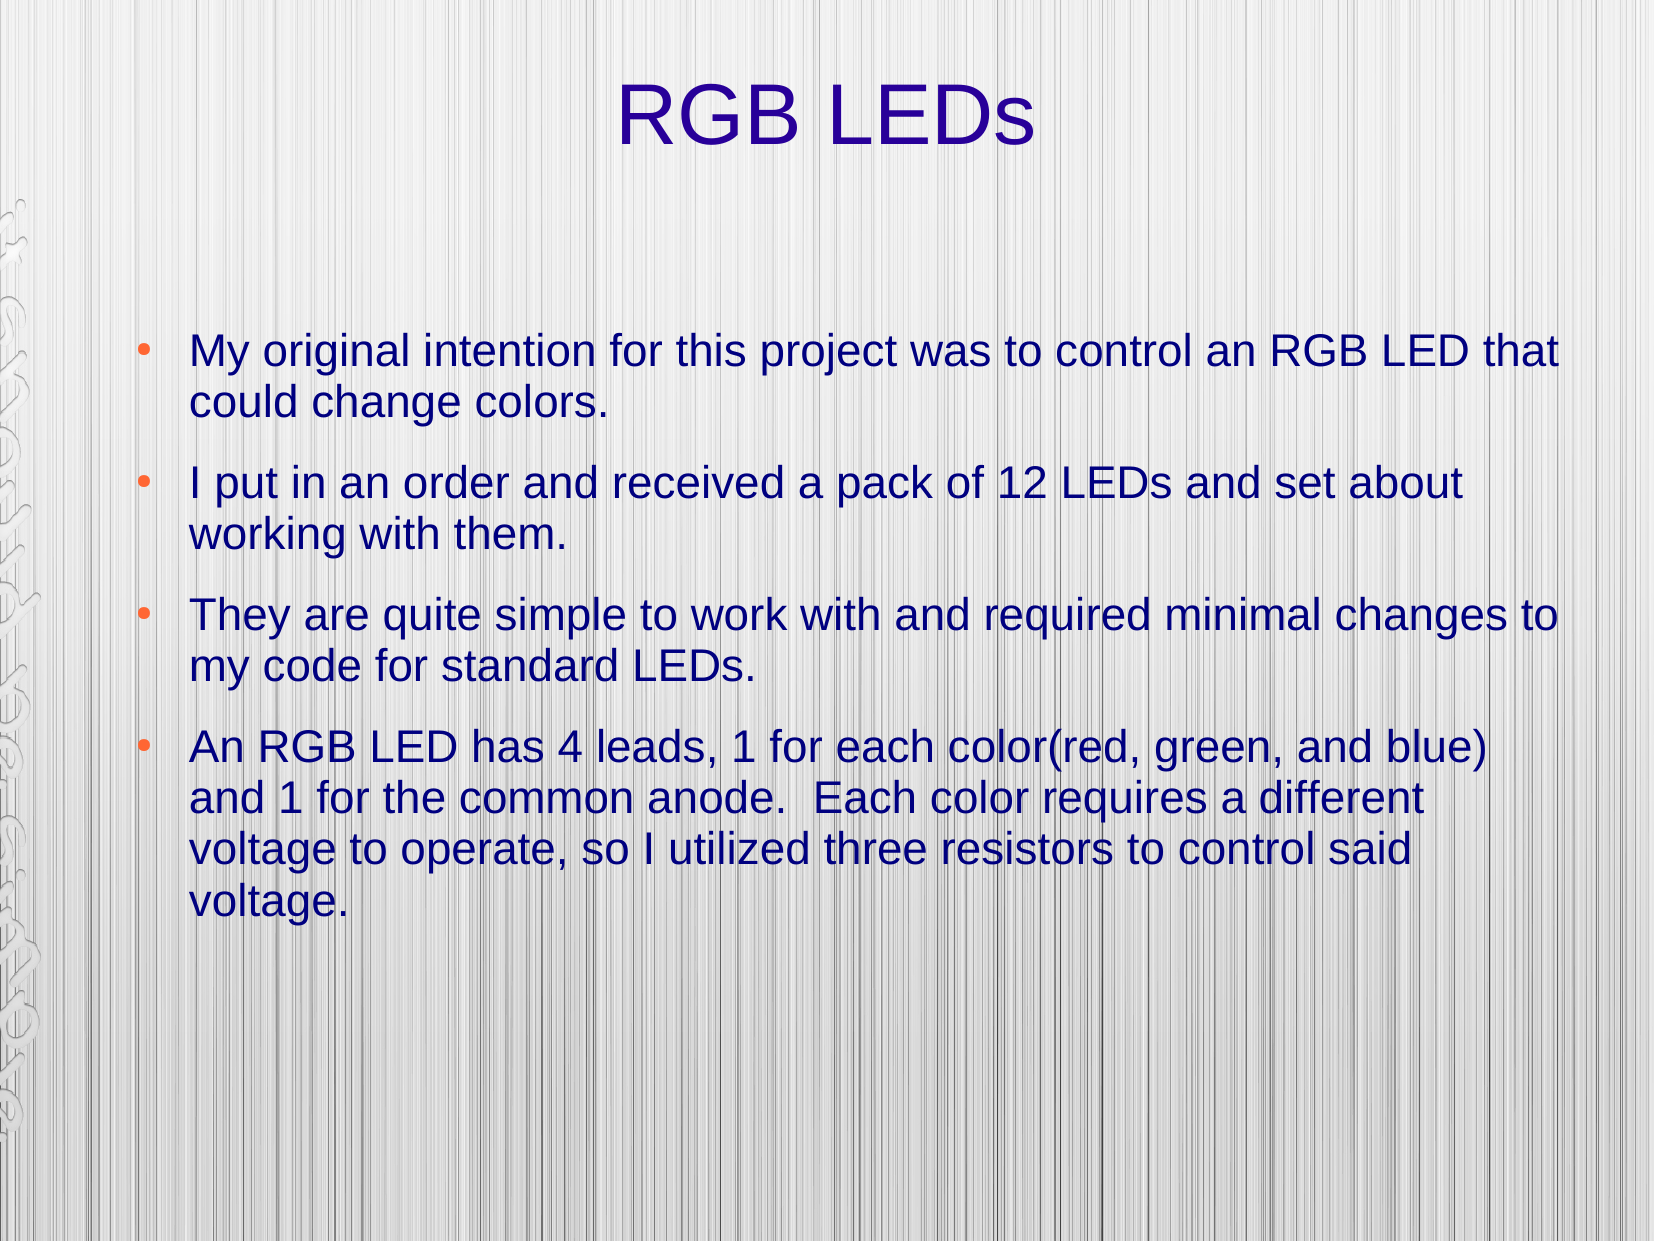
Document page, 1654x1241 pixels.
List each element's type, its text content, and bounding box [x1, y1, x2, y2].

picture [0, 0, 1654, 1241]
list My original intention for this project was to control an RGB LED that could change colors. I put in an order and received a pack of 12 LEDs and set about working with them. They are quite simple to work with and required minimal changes to my code for standard LEDs. An RGB LED has 4 leads, 1 for each color(red, green, and blue) and 1 for the common anode. Each color requires a different voltage to operate, so I utilized three resistors to control said voltage. [118, 324, 1571, 1005]
title RGB LEDs [82, 49, 1571, 181]
